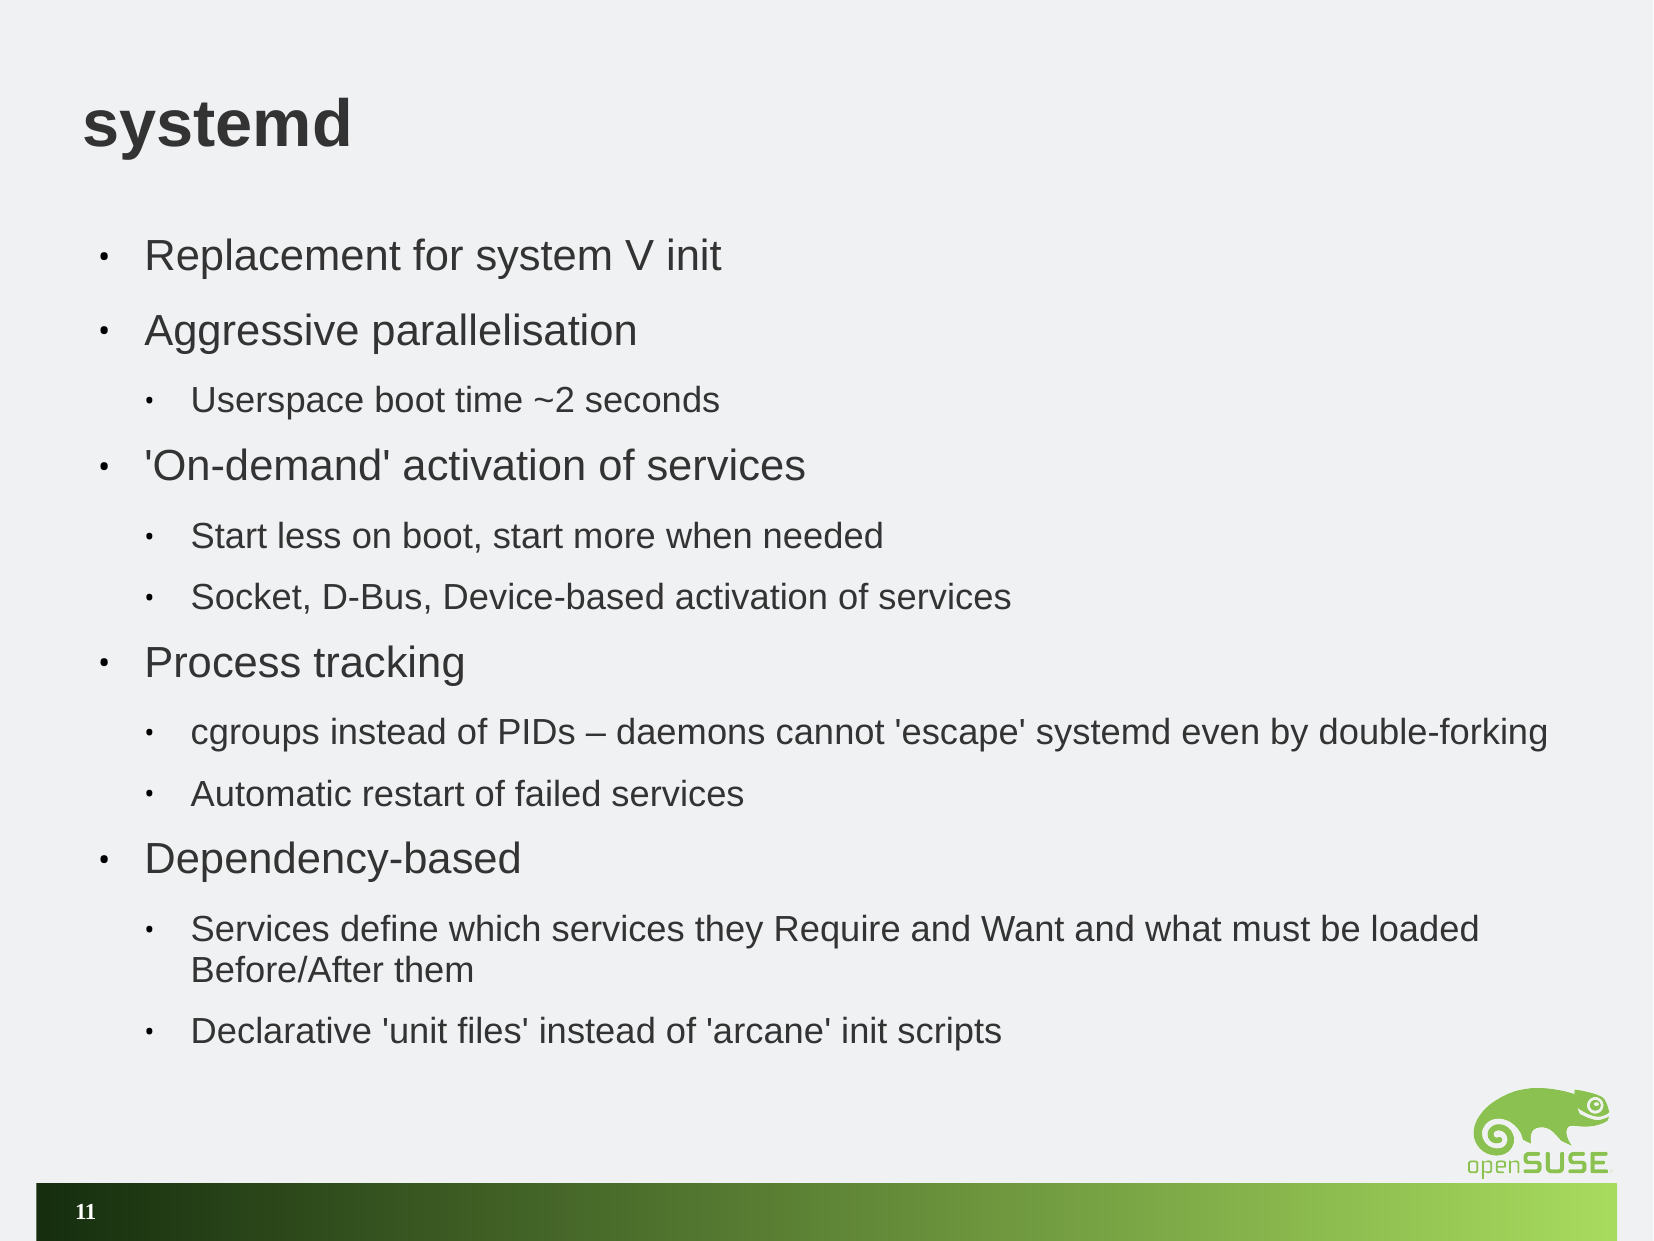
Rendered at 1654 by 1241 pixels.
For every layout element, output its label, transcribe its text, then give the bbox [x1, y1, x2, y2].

title systemd [82, 49, 1571, 198]
list Replacement for system V init Aggressive parallelisation Userspace boot time ~2 seconds 'On-demand' activation of services Start less on boot, start more when needed Socket, D-Bus, Device-based activation of services Process tracking cgroups instead of PIDs – daemons cannot 'escape' systemd even by double-forking Automatic restart of failed services Dependency-based Services define which services they Require and Want and what must be loaded Before/After them Declarative 'unit files' instead of 'arcane' init scripts [82, 231, 1571, 1074]
picture [0, 0, 1654, 1241]
